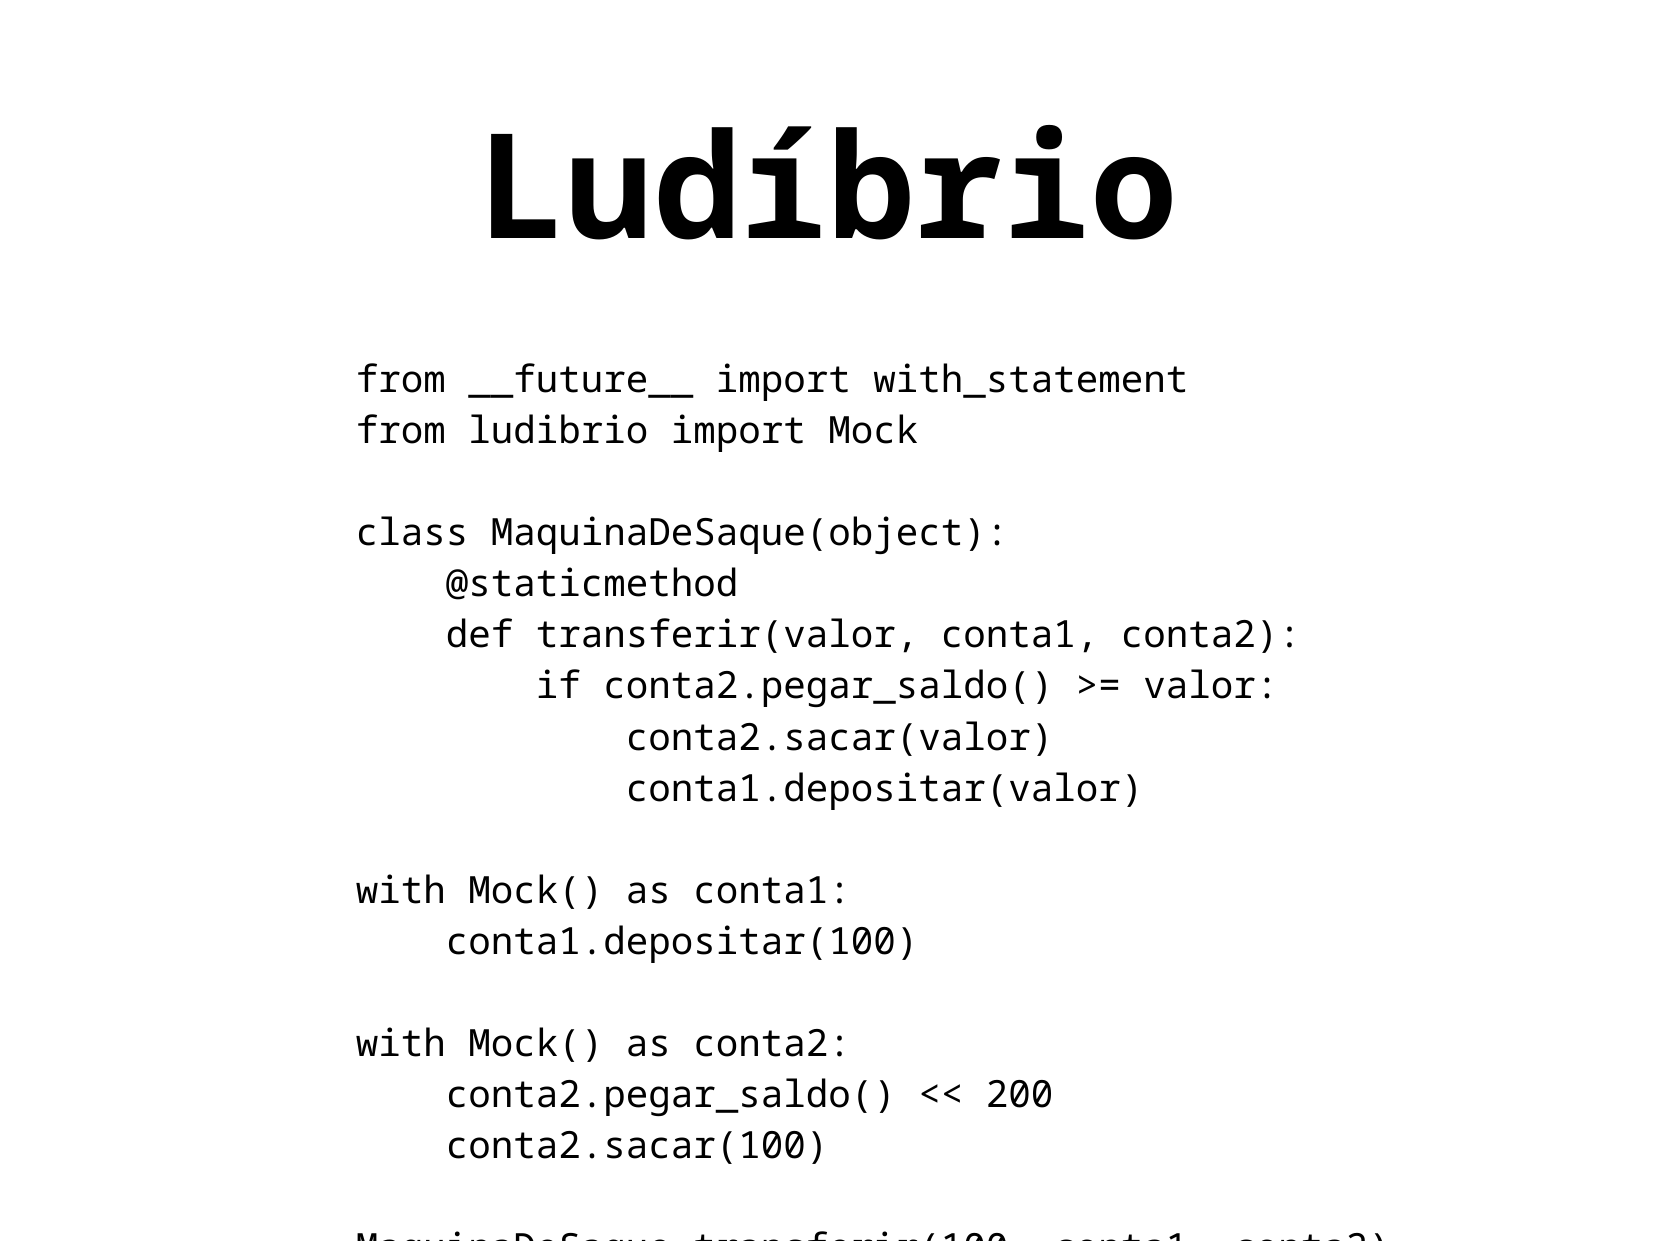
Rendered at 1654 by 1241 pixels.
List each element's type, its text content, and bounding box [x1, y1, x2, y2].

text_box Ludíbrio [463, 75, 1214, 263]
text_box from __future__ import with_statement from ludibrio import Mock class MaquinaDeSaque(object): @staticmethod def transferir(valor, conta1, conta2): if conta2.pegar_saldo() >= valor: conta2.sacar(valor) conta1.depositar(valor) with Mock() as conta1: conta1.depositar(100) with Mock() as conta2: conta2.pegar_saldo() << 200 conta2.sacar(100) MaquinaDeSaque.transferir(100, conta1, conta2) [340, 345, 1654, 1144]
